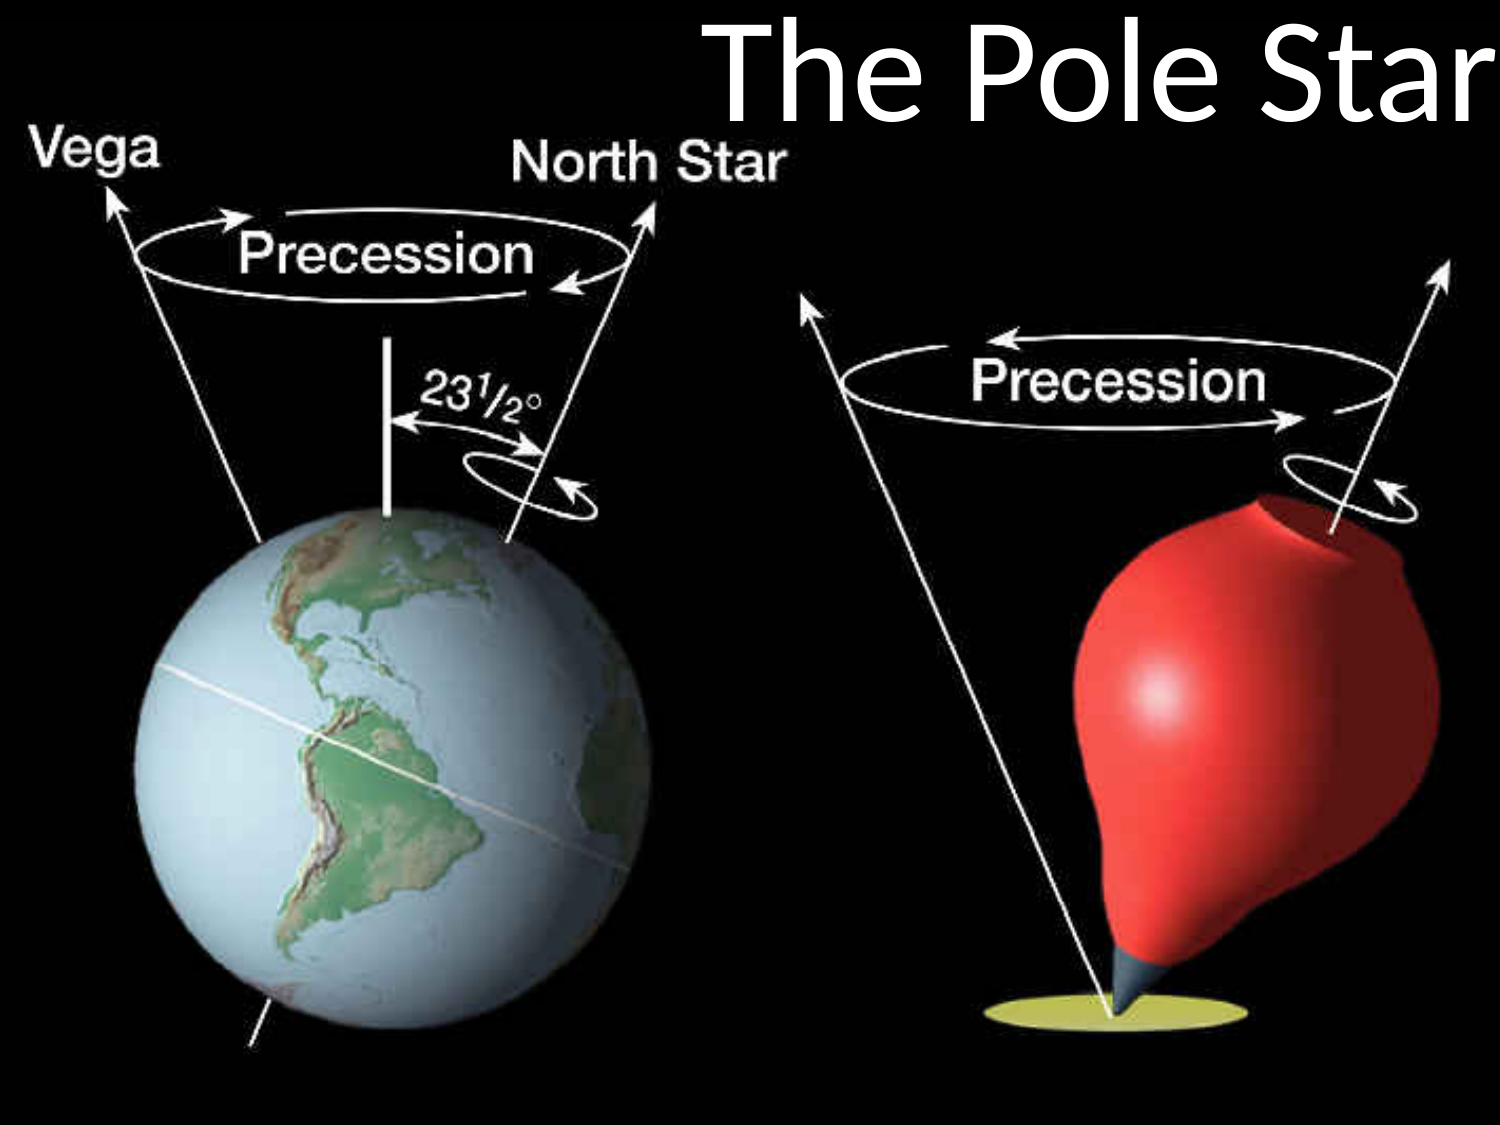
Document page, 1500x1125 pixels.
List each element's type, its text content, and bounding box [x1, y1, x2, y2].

text_box The Pole Star [685, 0, 1500, 161]
picture [0, 21, 1500, 1119]
